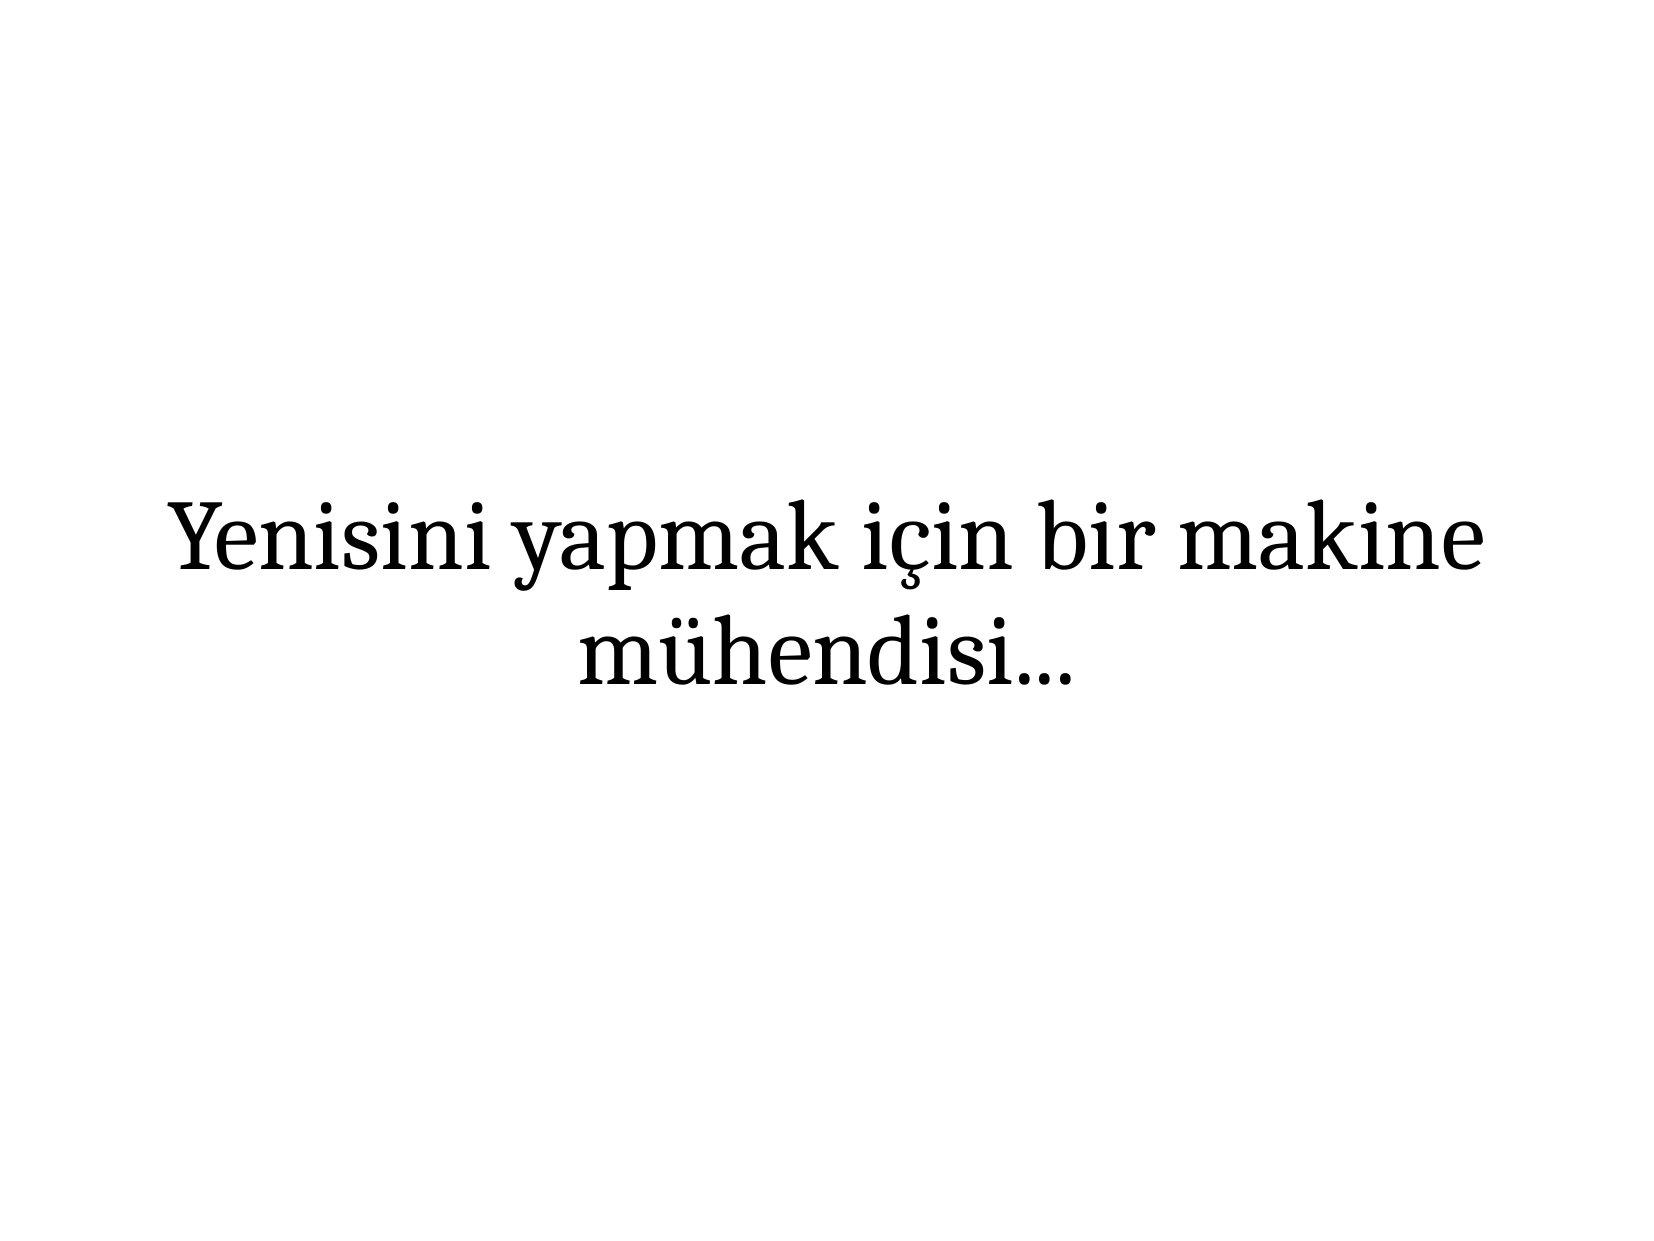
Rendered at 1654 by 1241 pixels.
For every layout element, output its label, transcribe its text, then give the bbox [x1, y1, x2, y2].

title Yenisini yapmak için bir makine mühendisi... [82, 281, 1571, 908]
